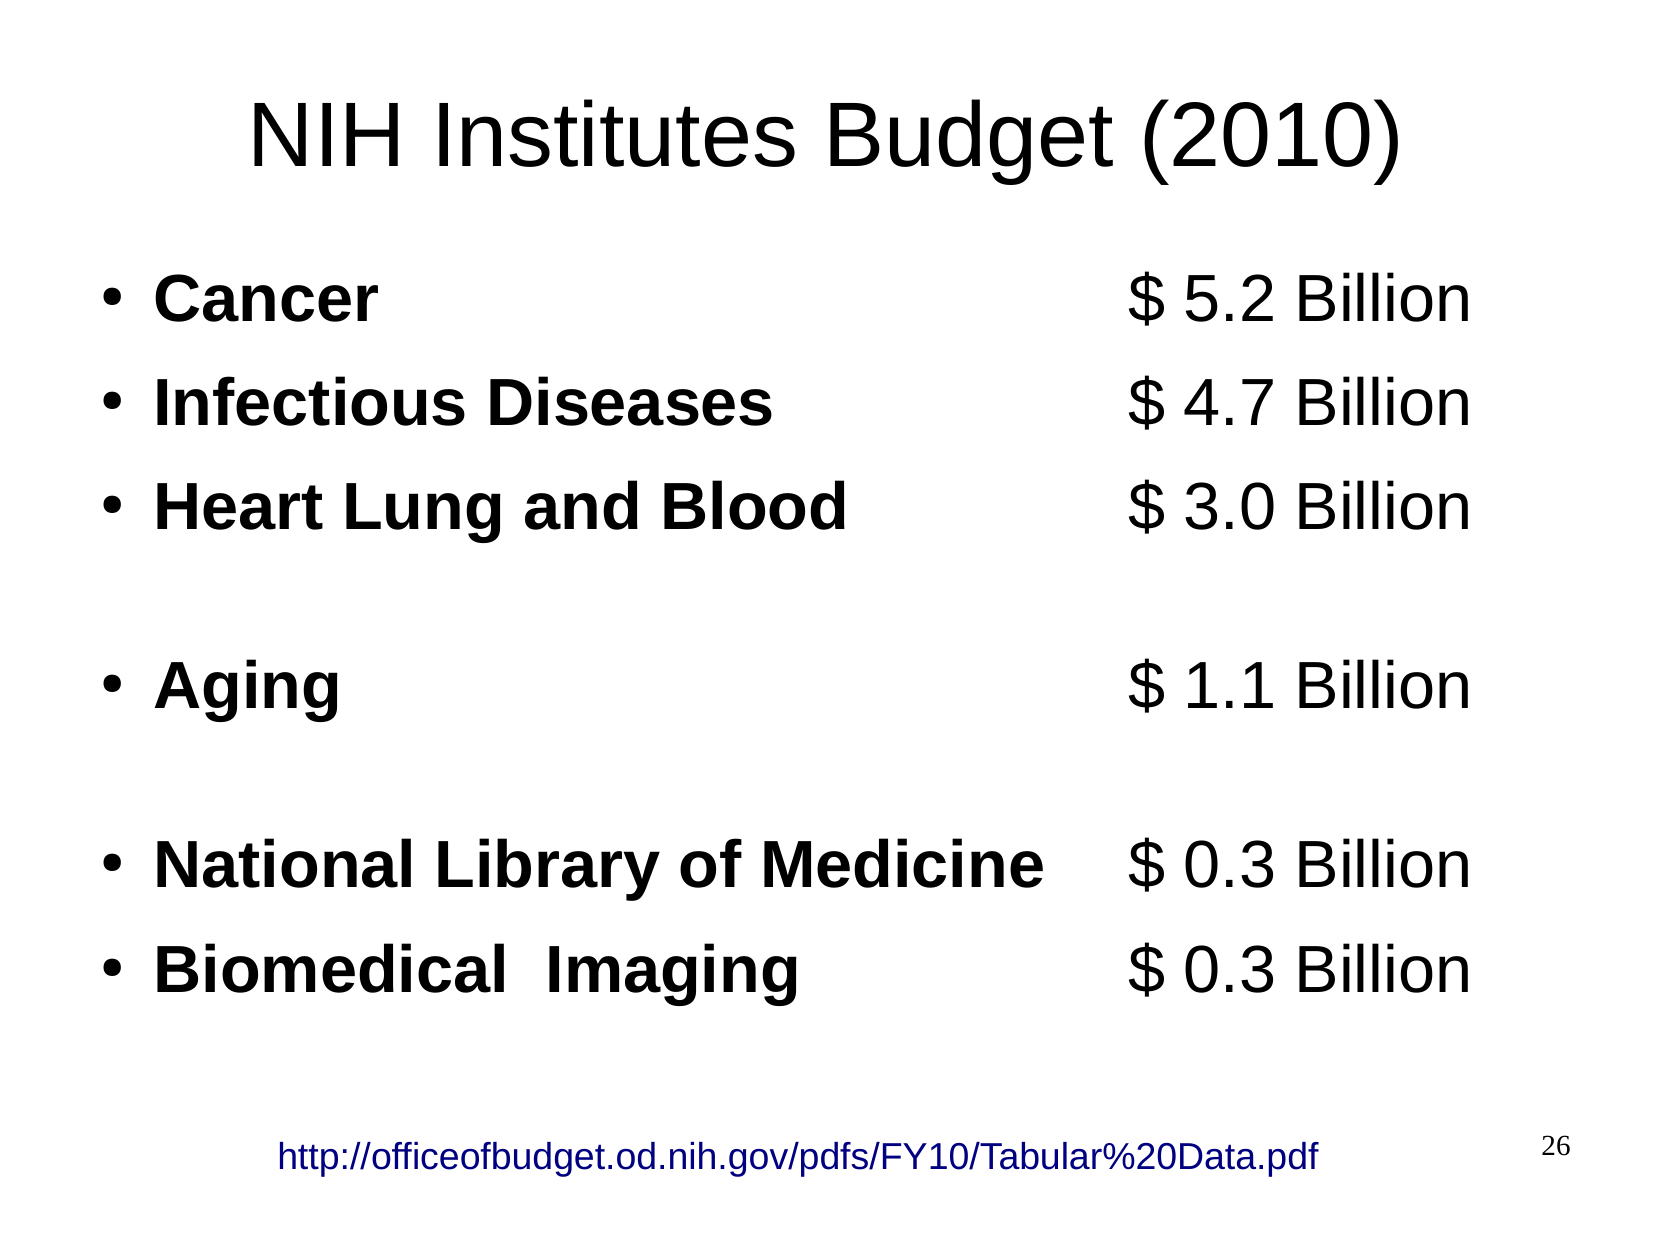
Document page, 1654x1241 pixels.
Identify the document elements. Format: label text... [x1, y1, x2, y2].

list Cancer $ 5.2 Billion Infectious Diseases $ 4.7 Billion Heart Lung and Blood $ 3.0 Billion Aging $ 1.1 Billion National Library of Medicine $ 0.3 Billion Biomedical Imaging $ 0.3 Billion [82, 260, 1571, 1065]
title NIH Institutes Budget (2010) [82, 39, 1571, 232]
text_box http://officeofbudget.od.nih.gov/pdfs/FY10/Tabular%20Data.pdf [262, 1128, 1373, 1185]
